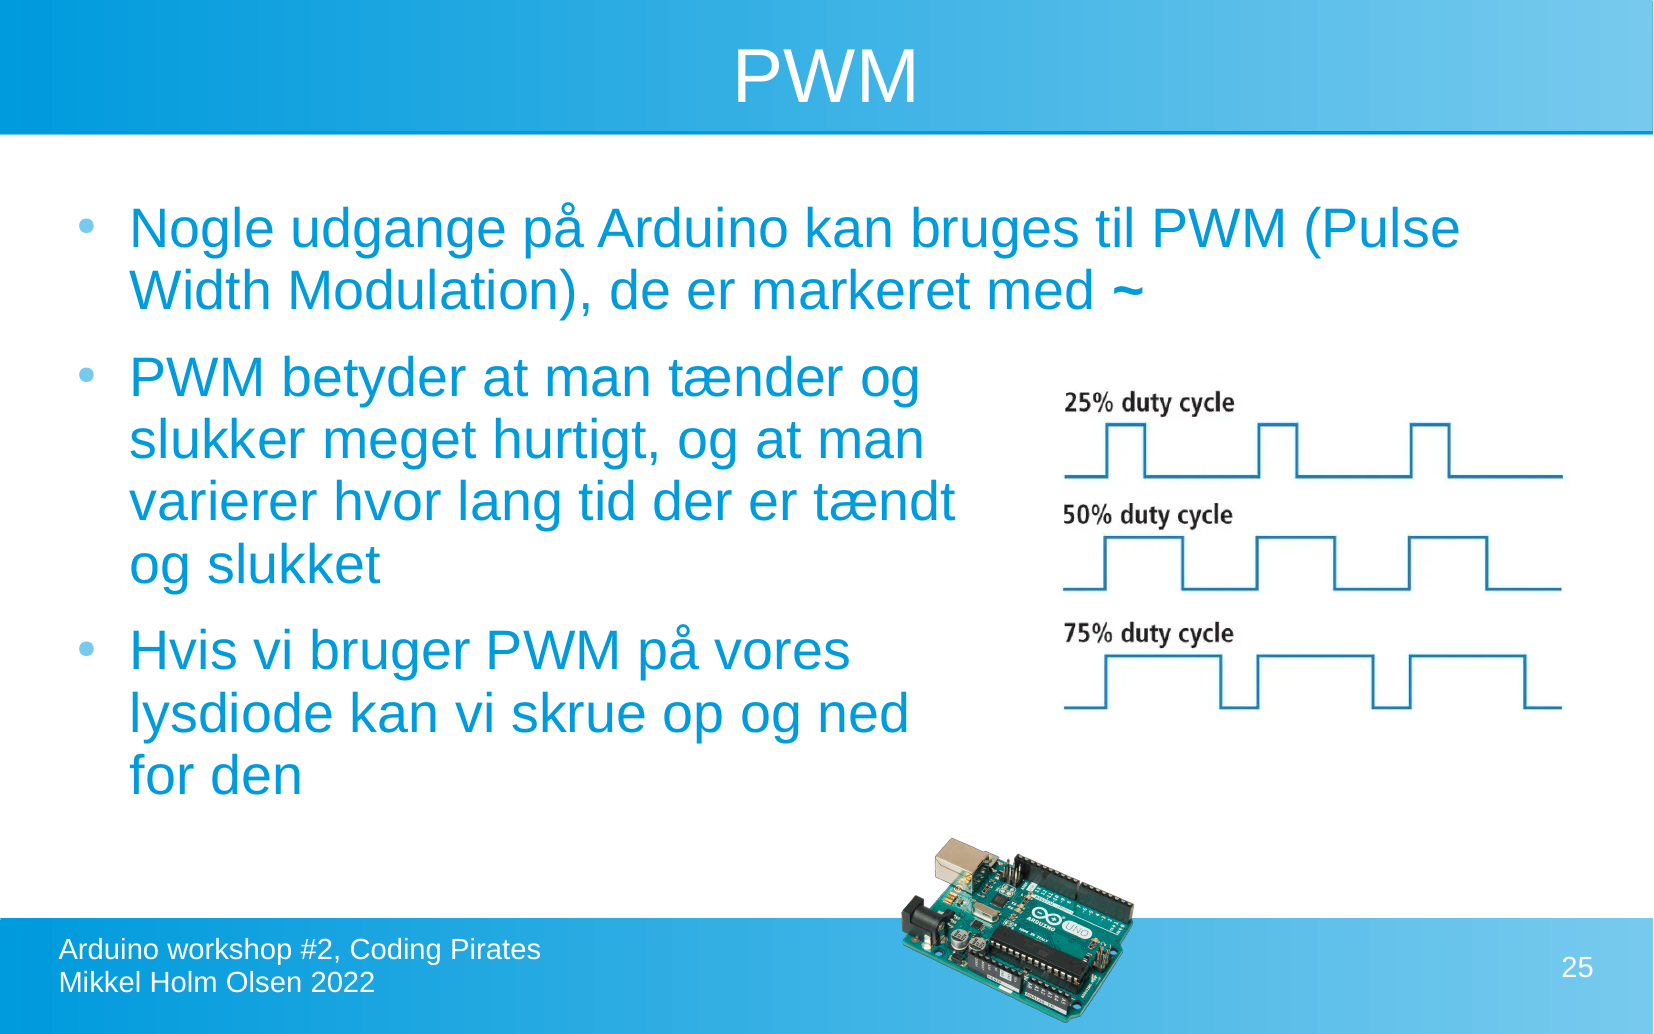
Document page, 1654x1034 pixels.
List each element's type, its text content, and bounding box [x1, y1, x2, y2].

picture [1050, 374, 1576, 722]
picture [900, 854, 1138, 1024]
title PWM [58, 32, 1594, 120]
list Nogle udgange på Arduino kan bruges til PWM (Pulse Width Modulation), de er markeret med ~ PWM betyder at man tænder og slukker meget hurtigt, og at man varierer hvor lang tid der er tændt og slukket Hvis vi bruger PWM på vores lysdiode kan vi skrue op og ned for den [58, 196, 1594, 854]
